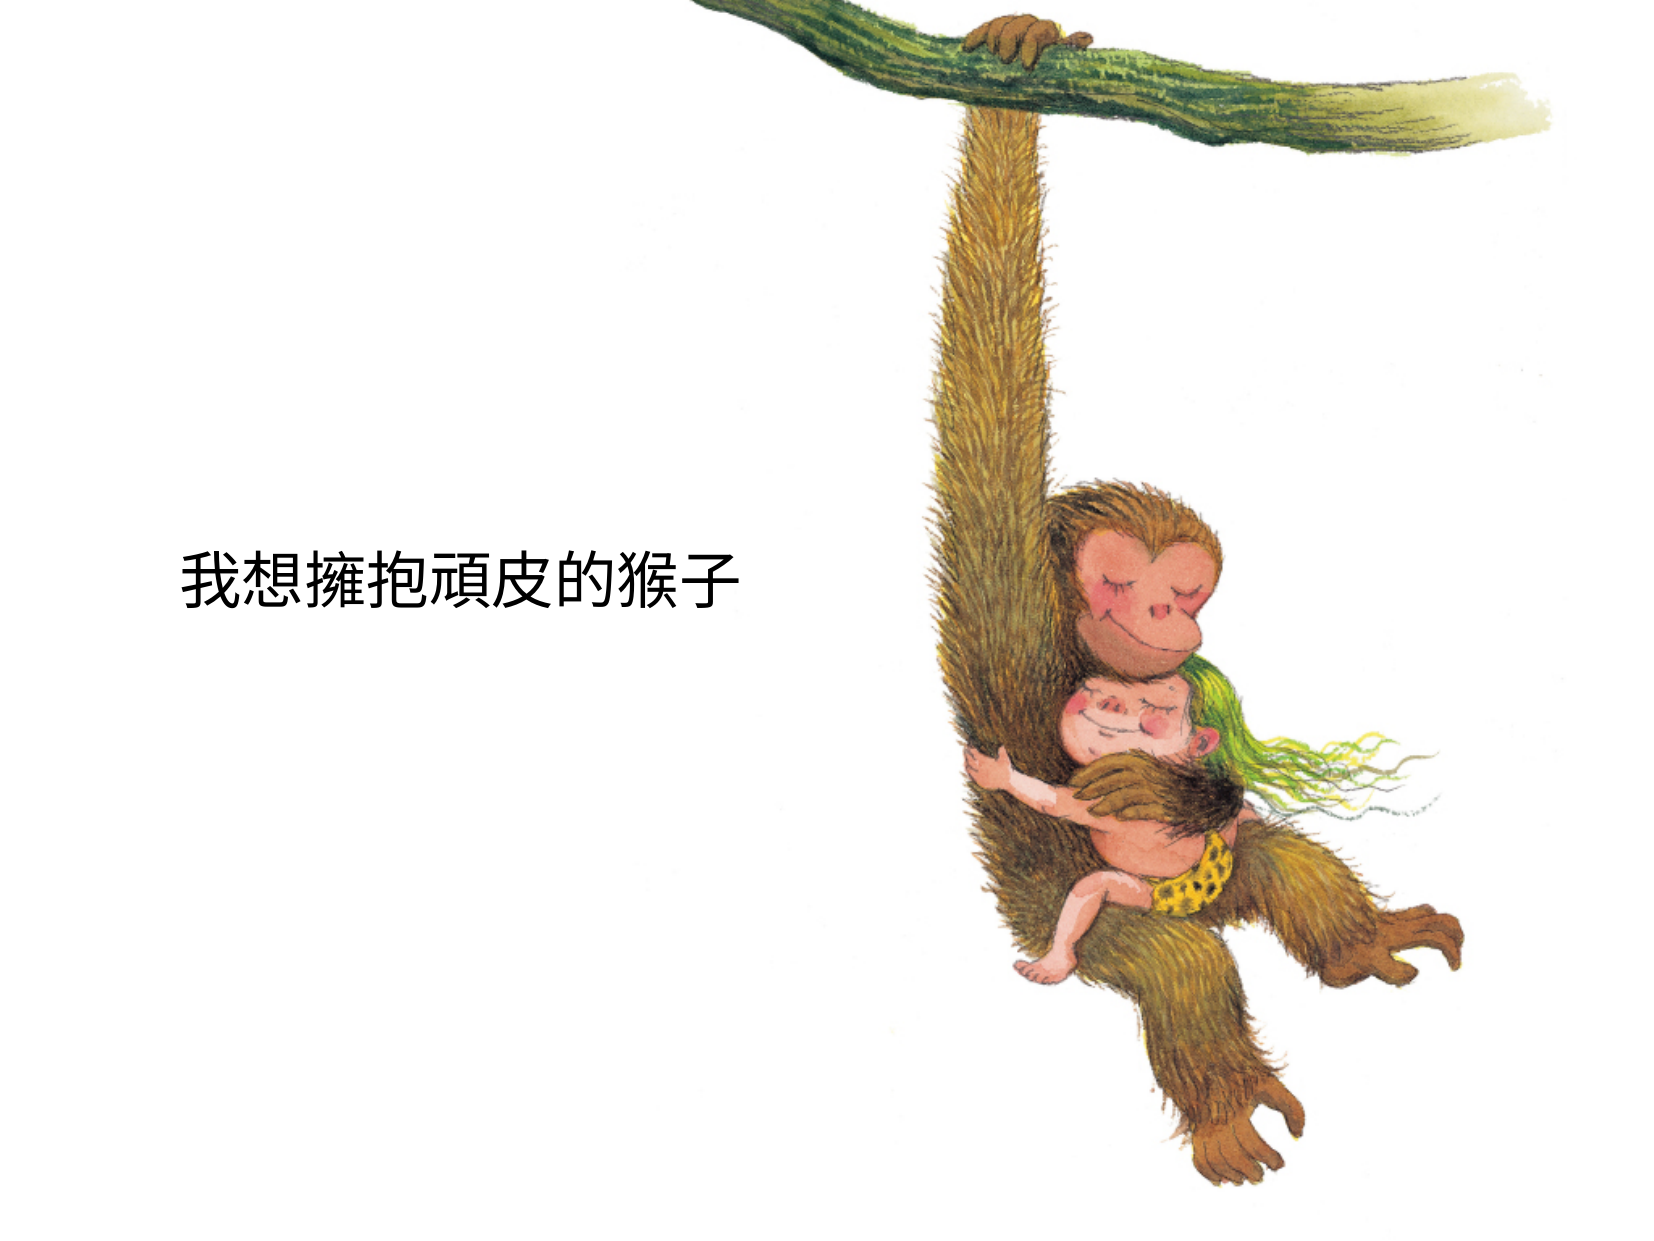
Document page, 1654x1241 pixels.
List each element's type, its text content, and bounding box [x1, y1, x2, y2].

title 我想擁抱頑皮的猴子 [88, 472, 833, 680]
picture [0, 0, 1654, 1241]
